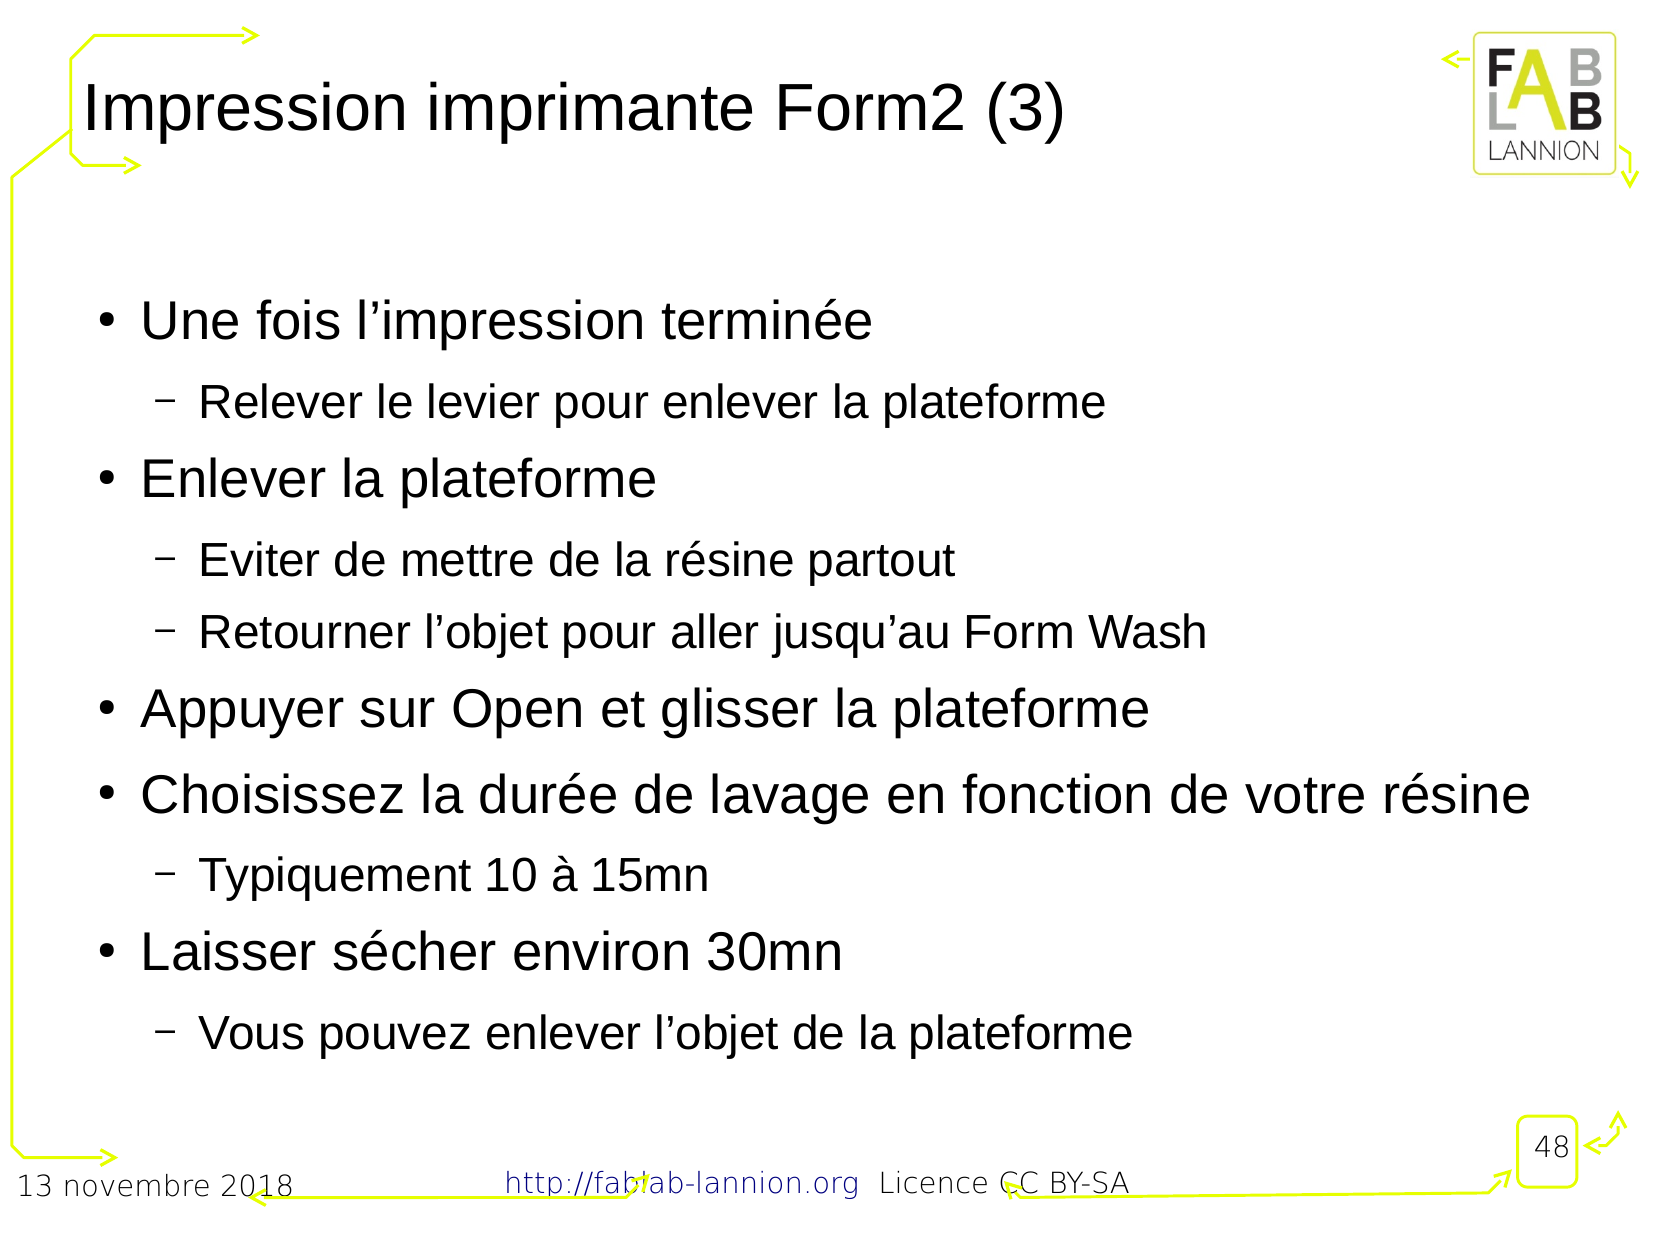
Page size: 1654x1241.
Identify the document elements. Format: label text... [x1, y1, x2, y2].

list Une fois l’impression terminée Relever le levier pour enlever la plateforme Enlever la plateforme Eviter de mettre de la résine partout Retourner l’objet pour aller jusqu’au Form Wash Appuyer sur Open et glisser la plateforme Choisissez la durée de lavage en fonction de votre résine Typiquement 10 à 15mn Laisser sécher environ 30mn Vous pouvez enlever l’objet de la plateforme [82, 290, 1571, 1075]
picture [1470, 29, 1619, 178]
title Impression imprimante Form2 (3) [82, 49, 1441, 166]
